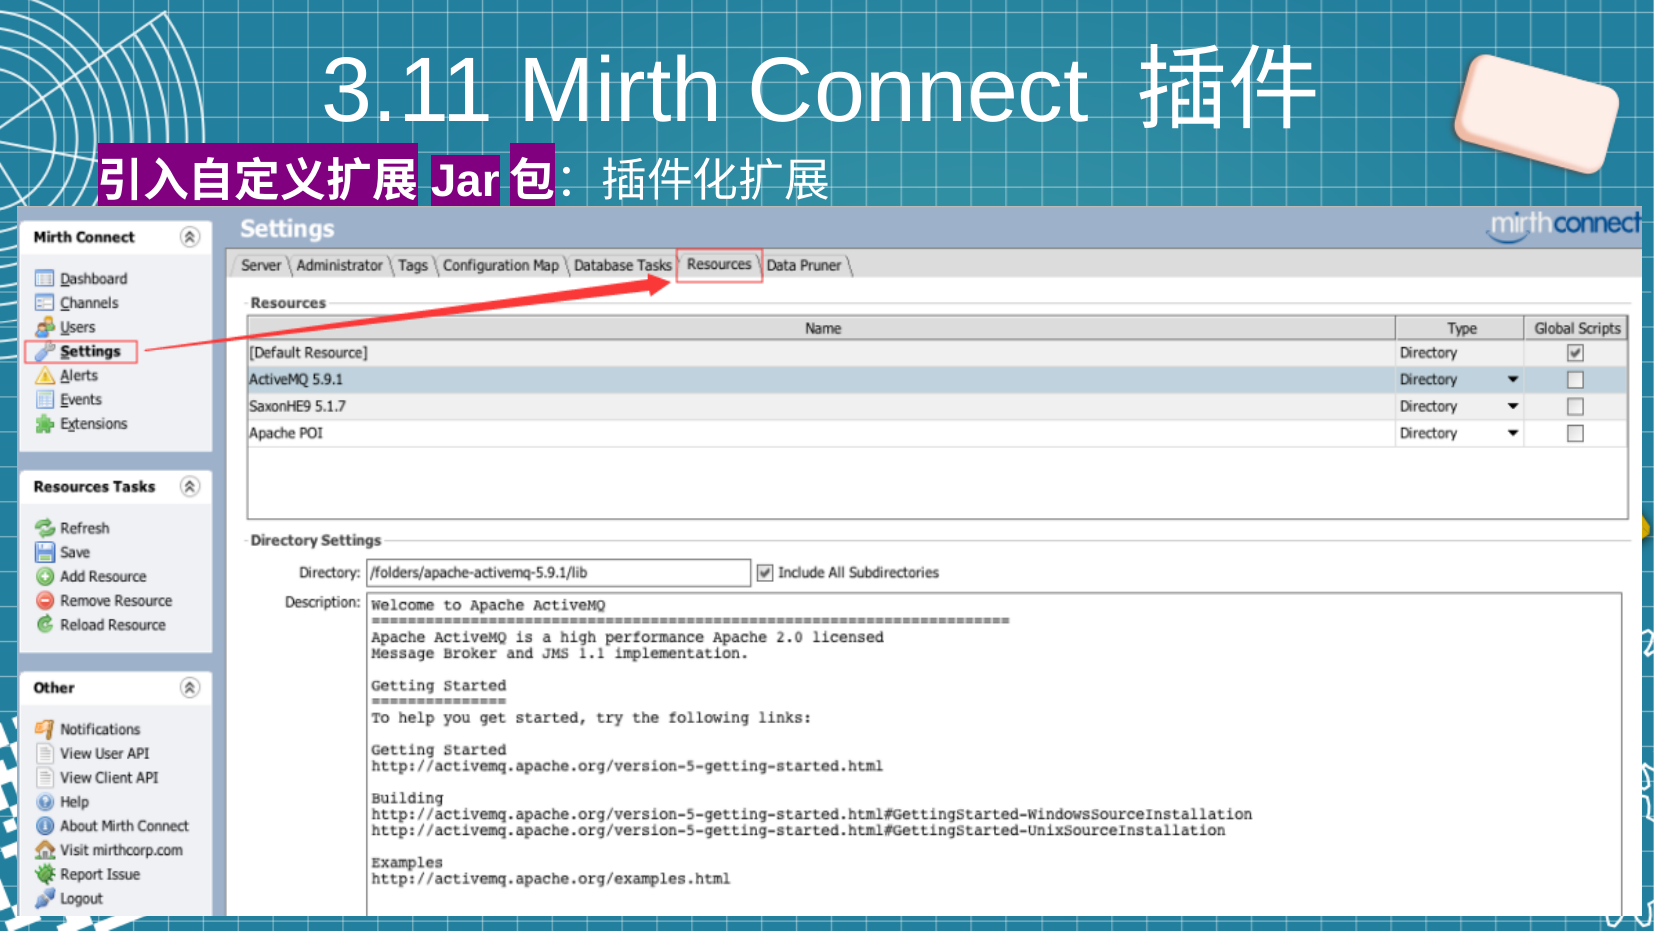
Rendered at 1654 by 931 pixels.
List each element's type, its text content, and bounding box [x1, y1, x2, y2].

title 3.11 Mirth Connect 插件 [76, 29, 1565, 133]
text_box 引入自定义扩展Jar包：插件化扩展 [82, 135, 1595, 206]
picture [0, 0, 1654, 931]
